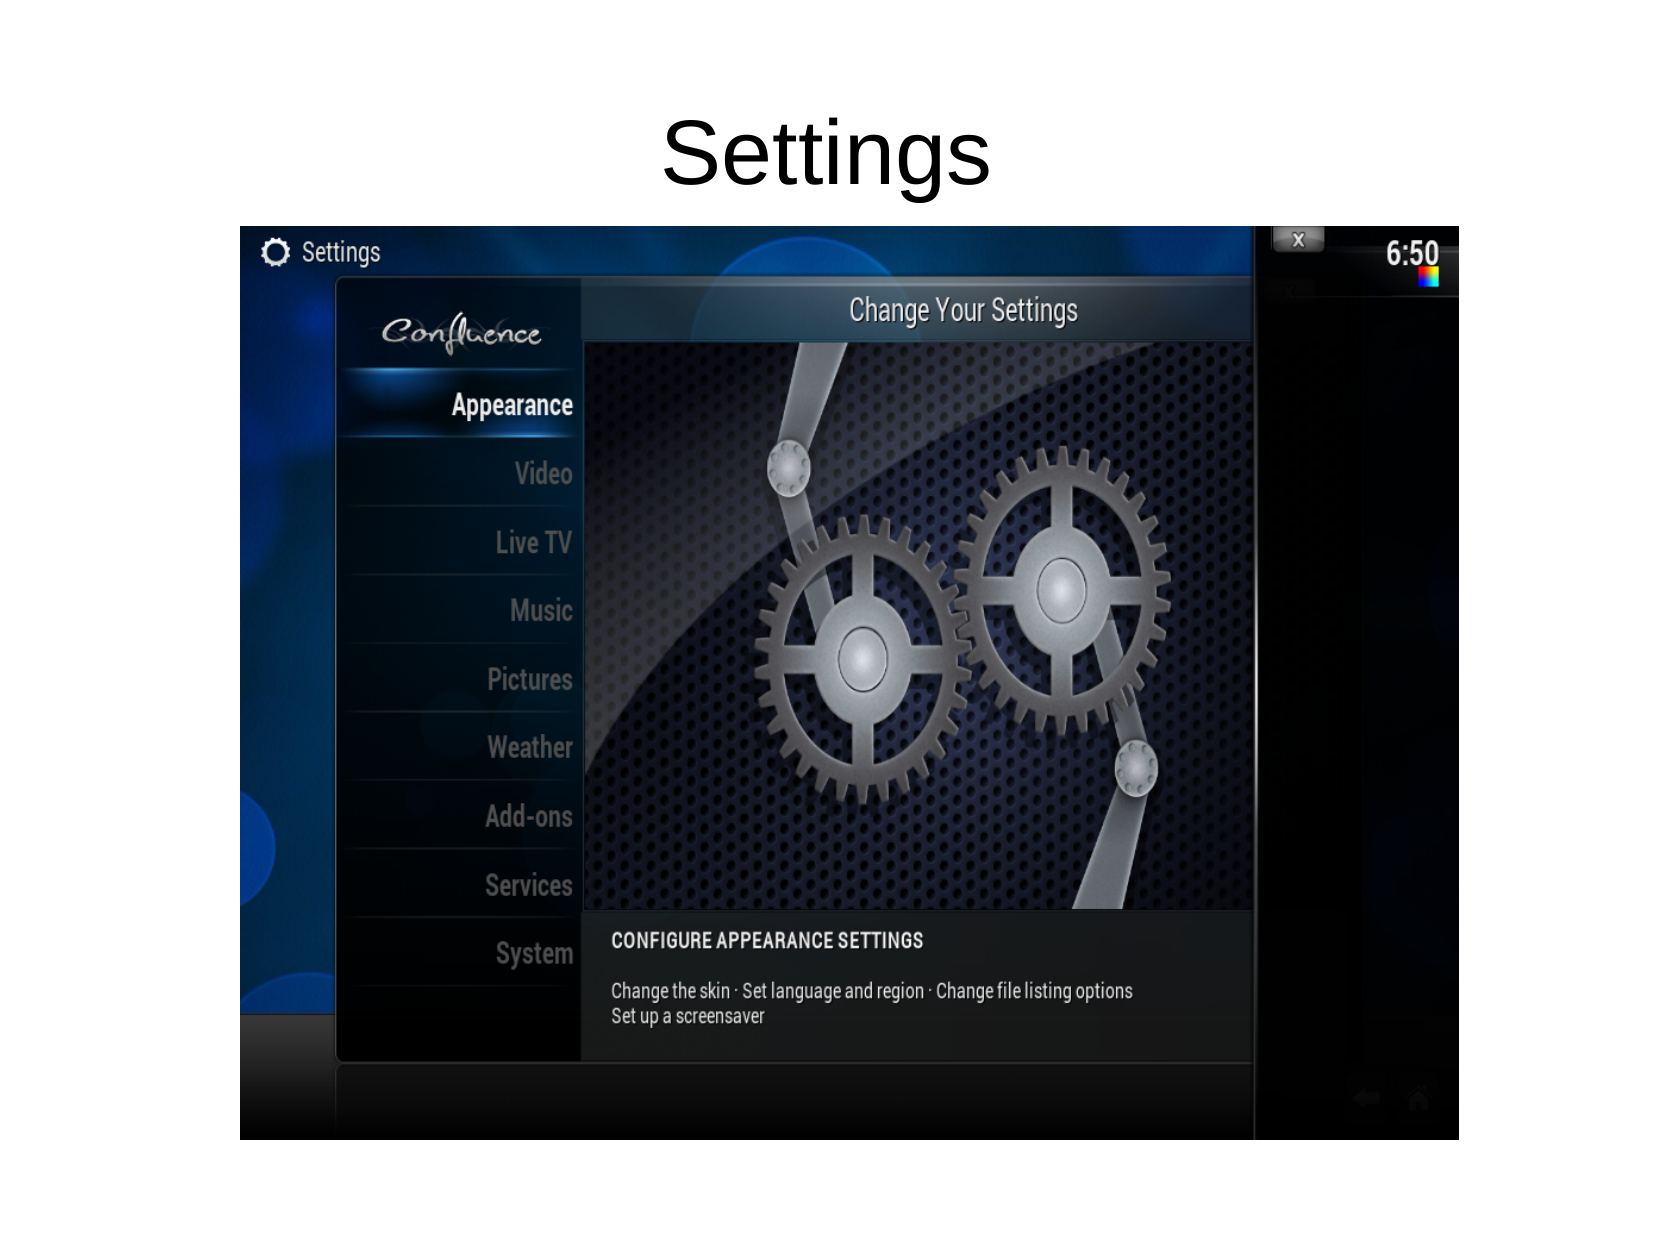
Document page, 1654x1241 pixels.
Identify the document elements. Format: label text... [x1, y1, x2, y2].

title Settings [82, 49, 1571, 257]
picture [240, 226, 1459, 1141]
